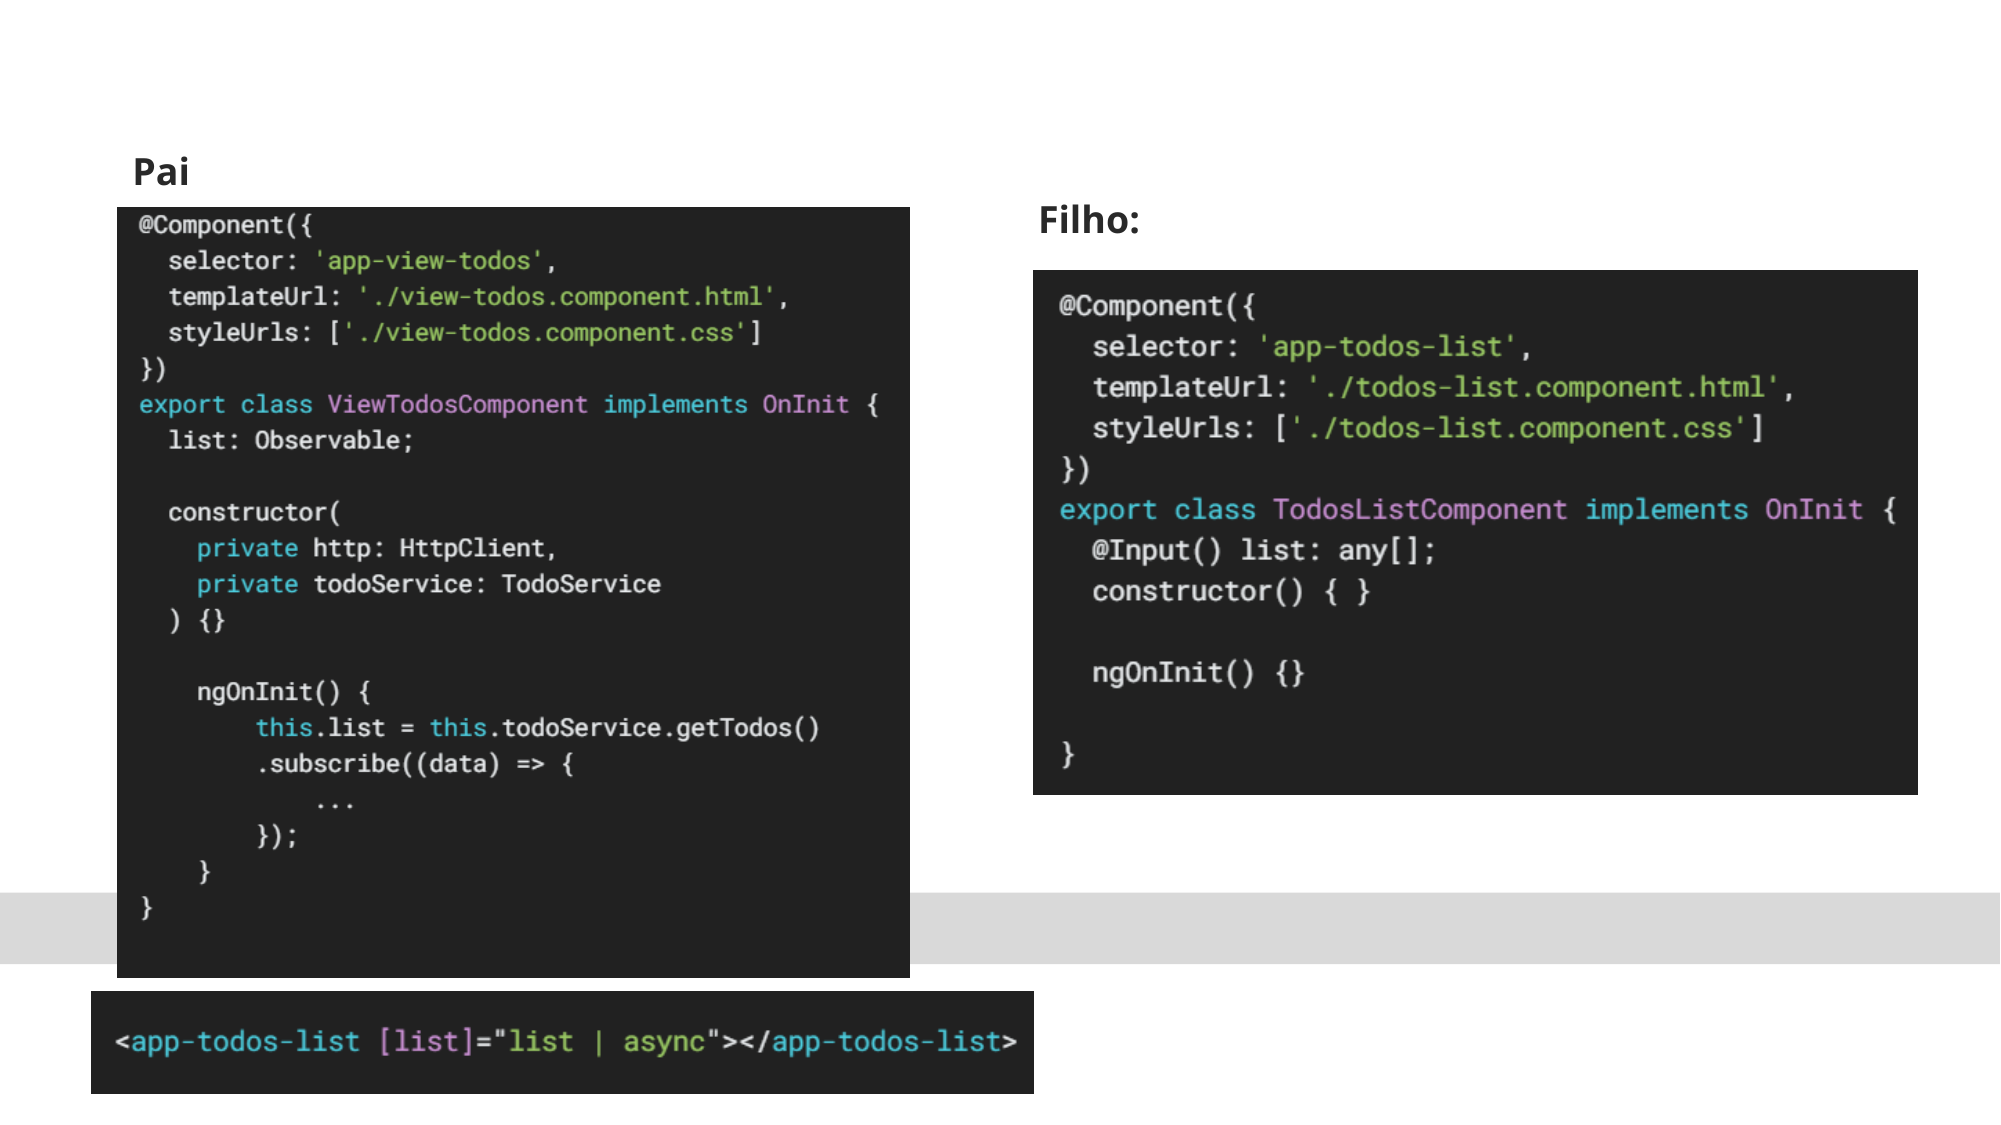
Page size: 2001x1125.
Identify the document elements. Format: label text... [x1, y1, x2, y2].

picture [91, 991, 1034, 1094]
text_box [0, 892, 117, 965]
text_box Filho: [1023, 188, 2000, 249]
picture [117, 207, 910, 978]
text_box [910, 892, 2000, 965]
text_box Pai [117, 117, 220, 201]
picture [1033, 270, 1918, 795]
